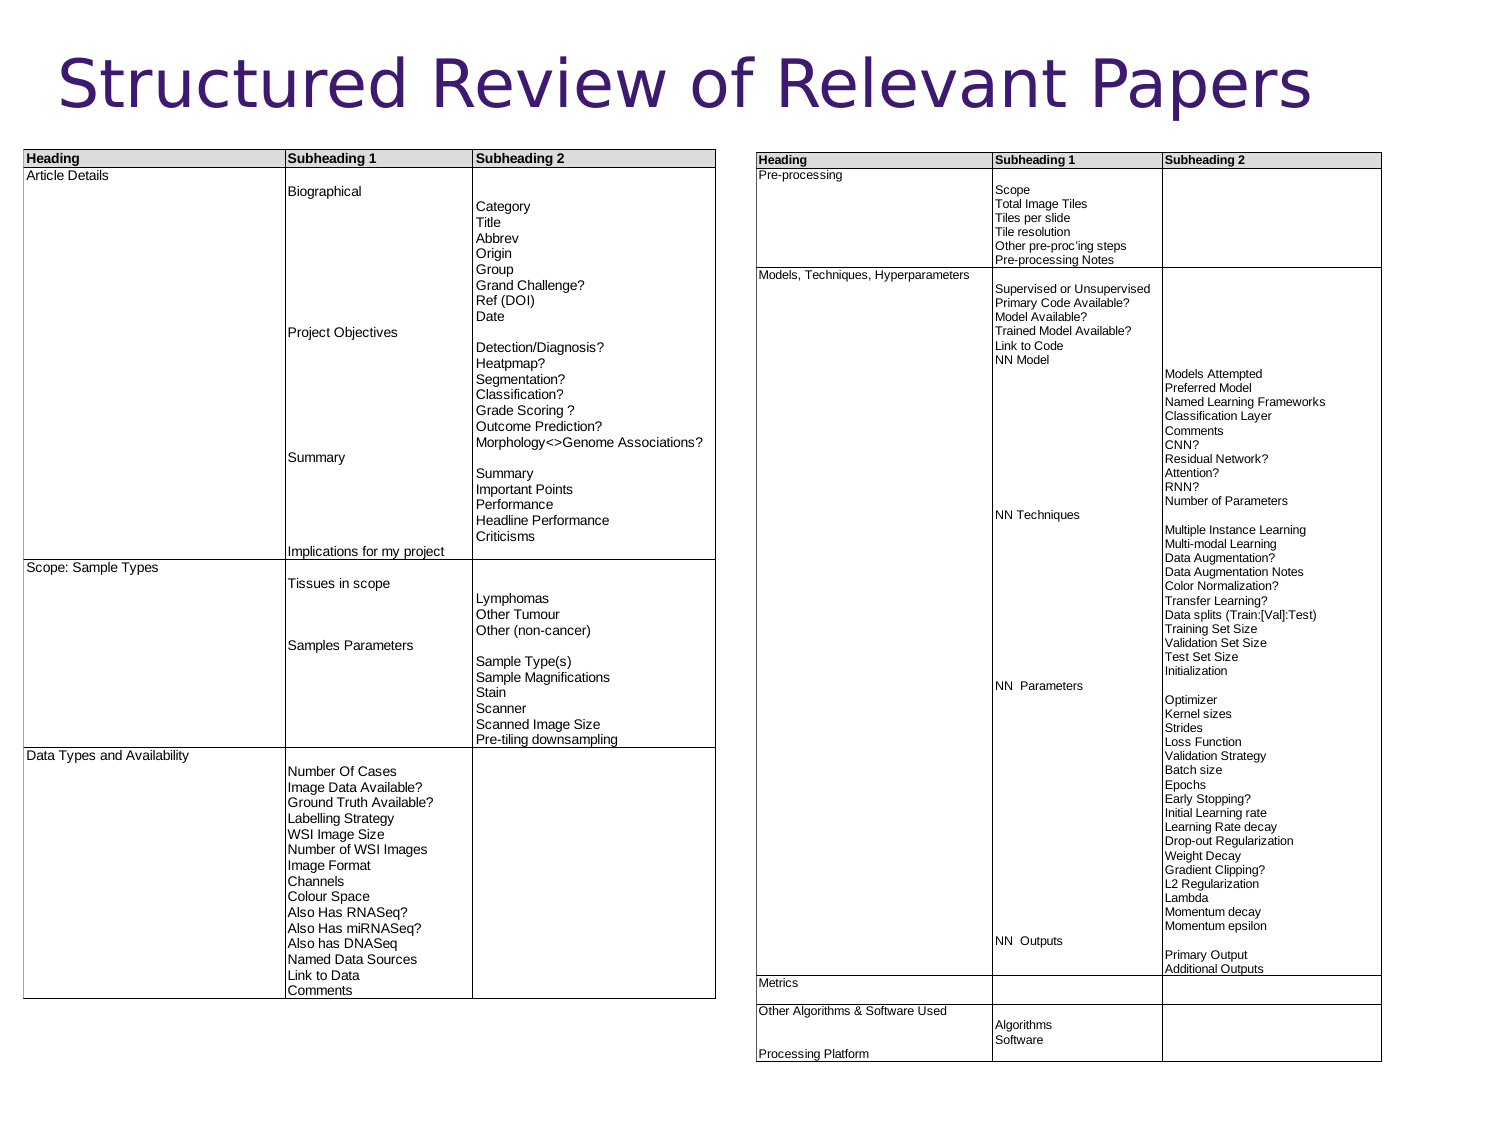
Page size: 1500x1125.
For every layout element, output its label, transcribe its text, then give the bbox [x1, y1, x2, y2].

picture [756, 152, 1384, 1064]
picture [23, 149, 718, 1002]
title Structured Review of Relevant Papers [57, 45, 1459, 130]
